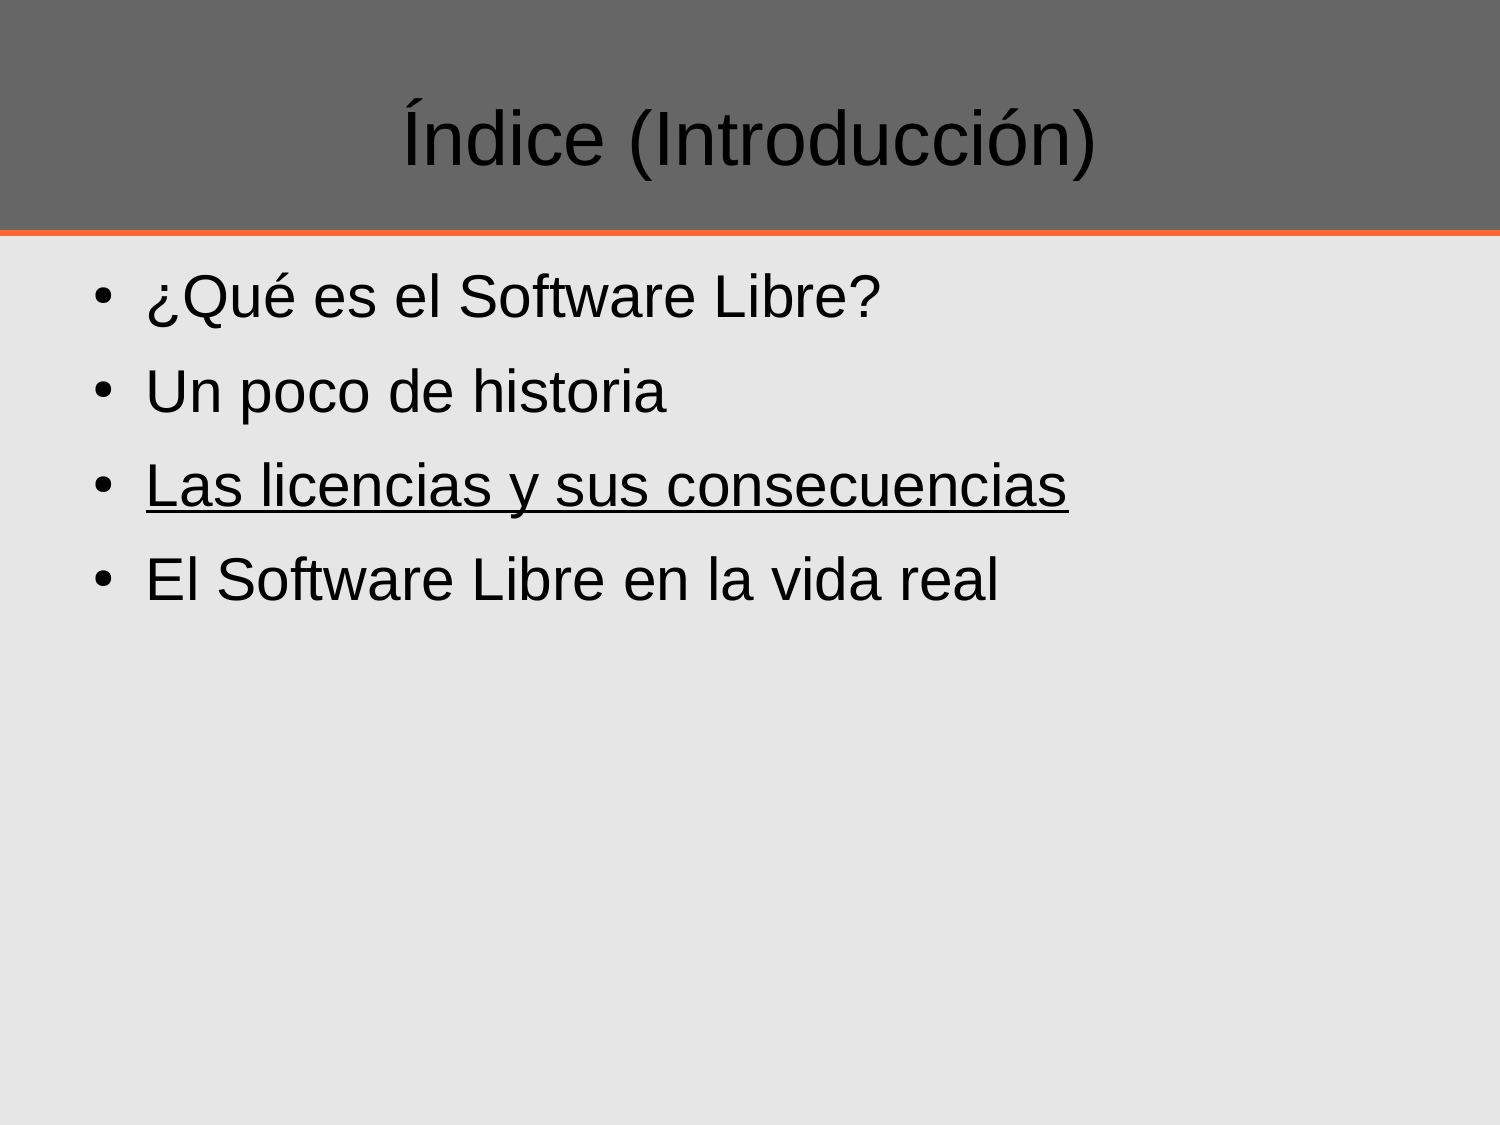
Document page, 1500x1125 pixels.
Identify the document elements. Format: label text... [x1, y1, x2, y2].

title Índice (Introducción) [75, 44, 1425, 233]
list ¿Qué es el Software Libre? Un poco de historia Las licencias y sus consecuencias El Software Libre en la vida real [75, 263, 1425, 916]
